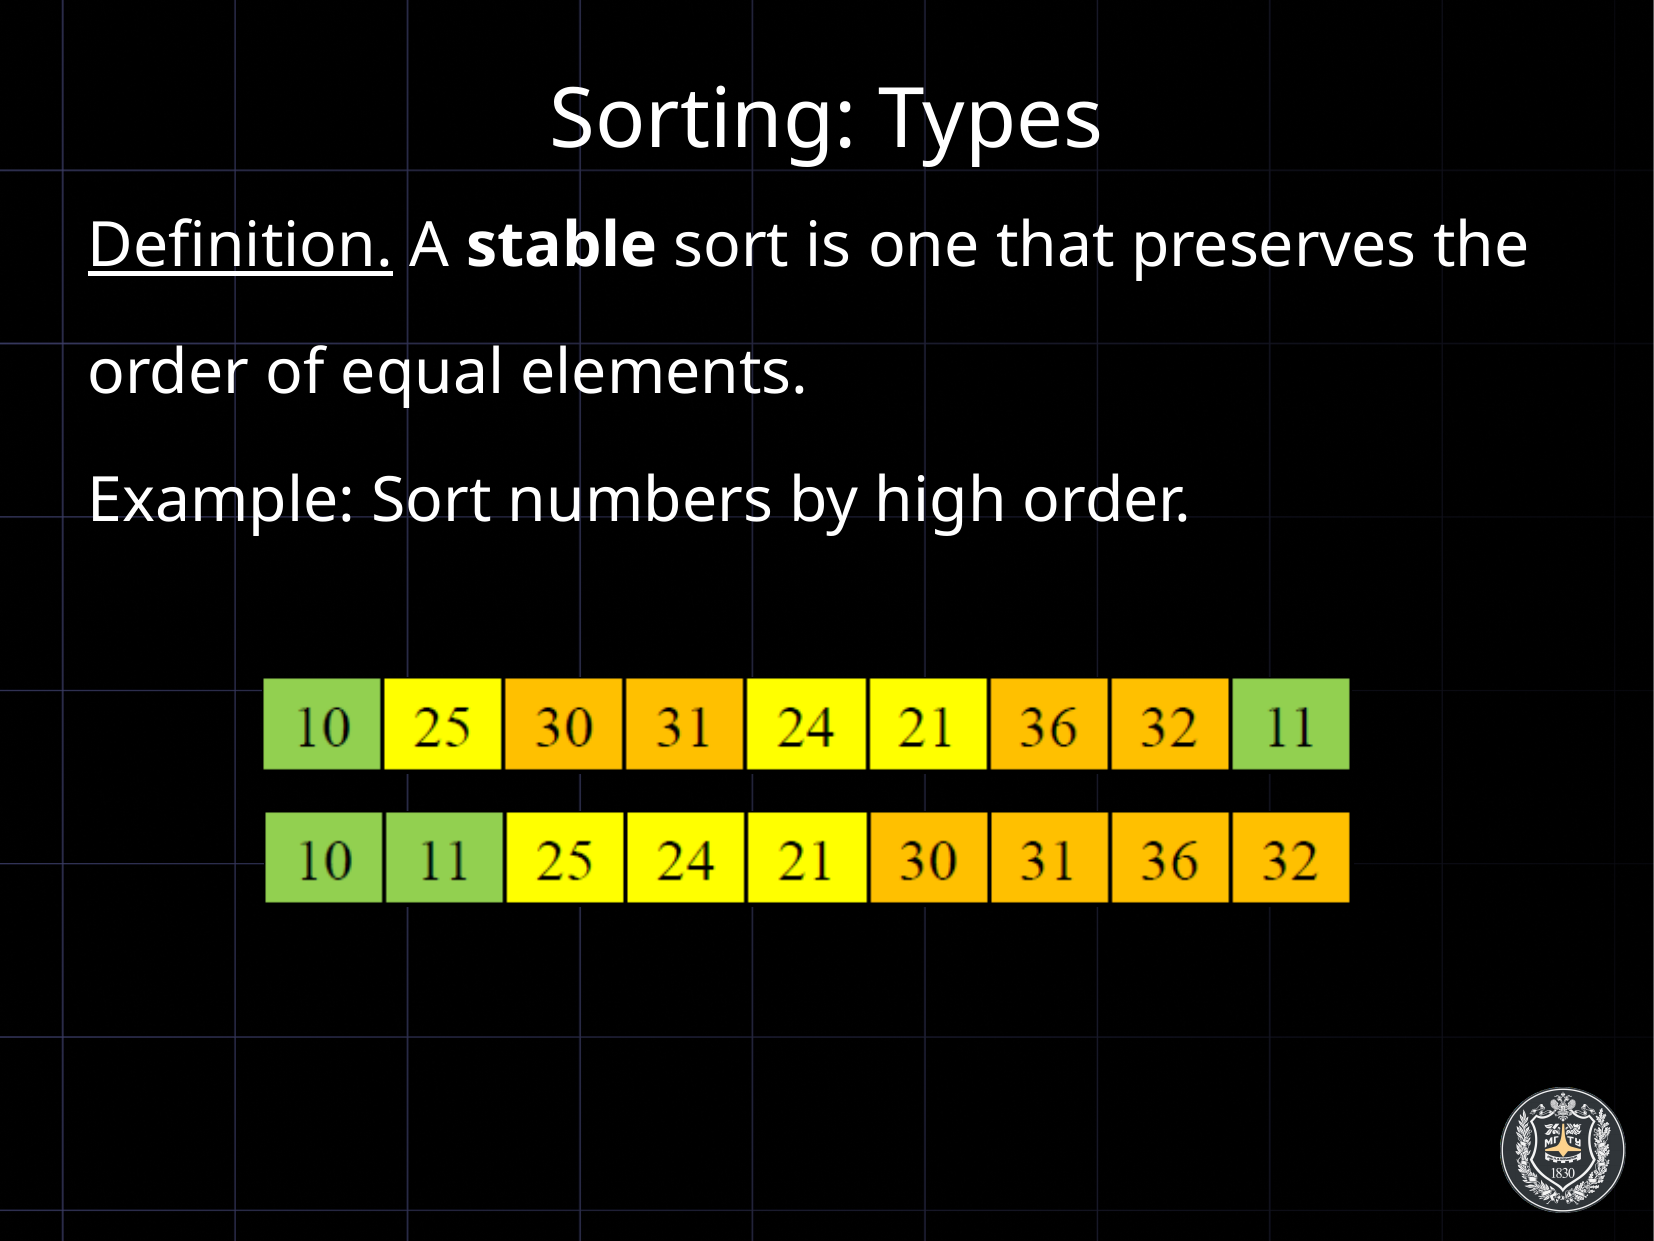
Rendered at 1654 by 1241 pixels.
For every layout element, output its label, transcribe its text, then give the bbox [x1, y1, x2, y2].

text_box Definition. A stable sort is one that preserves the order of equal elements. Example: Sort numbers by high order. [37, 150, 1613, 907]
picture [0, 0, 1654, 1241]
title Sorting: Types [82, 37, 1571, 150]
